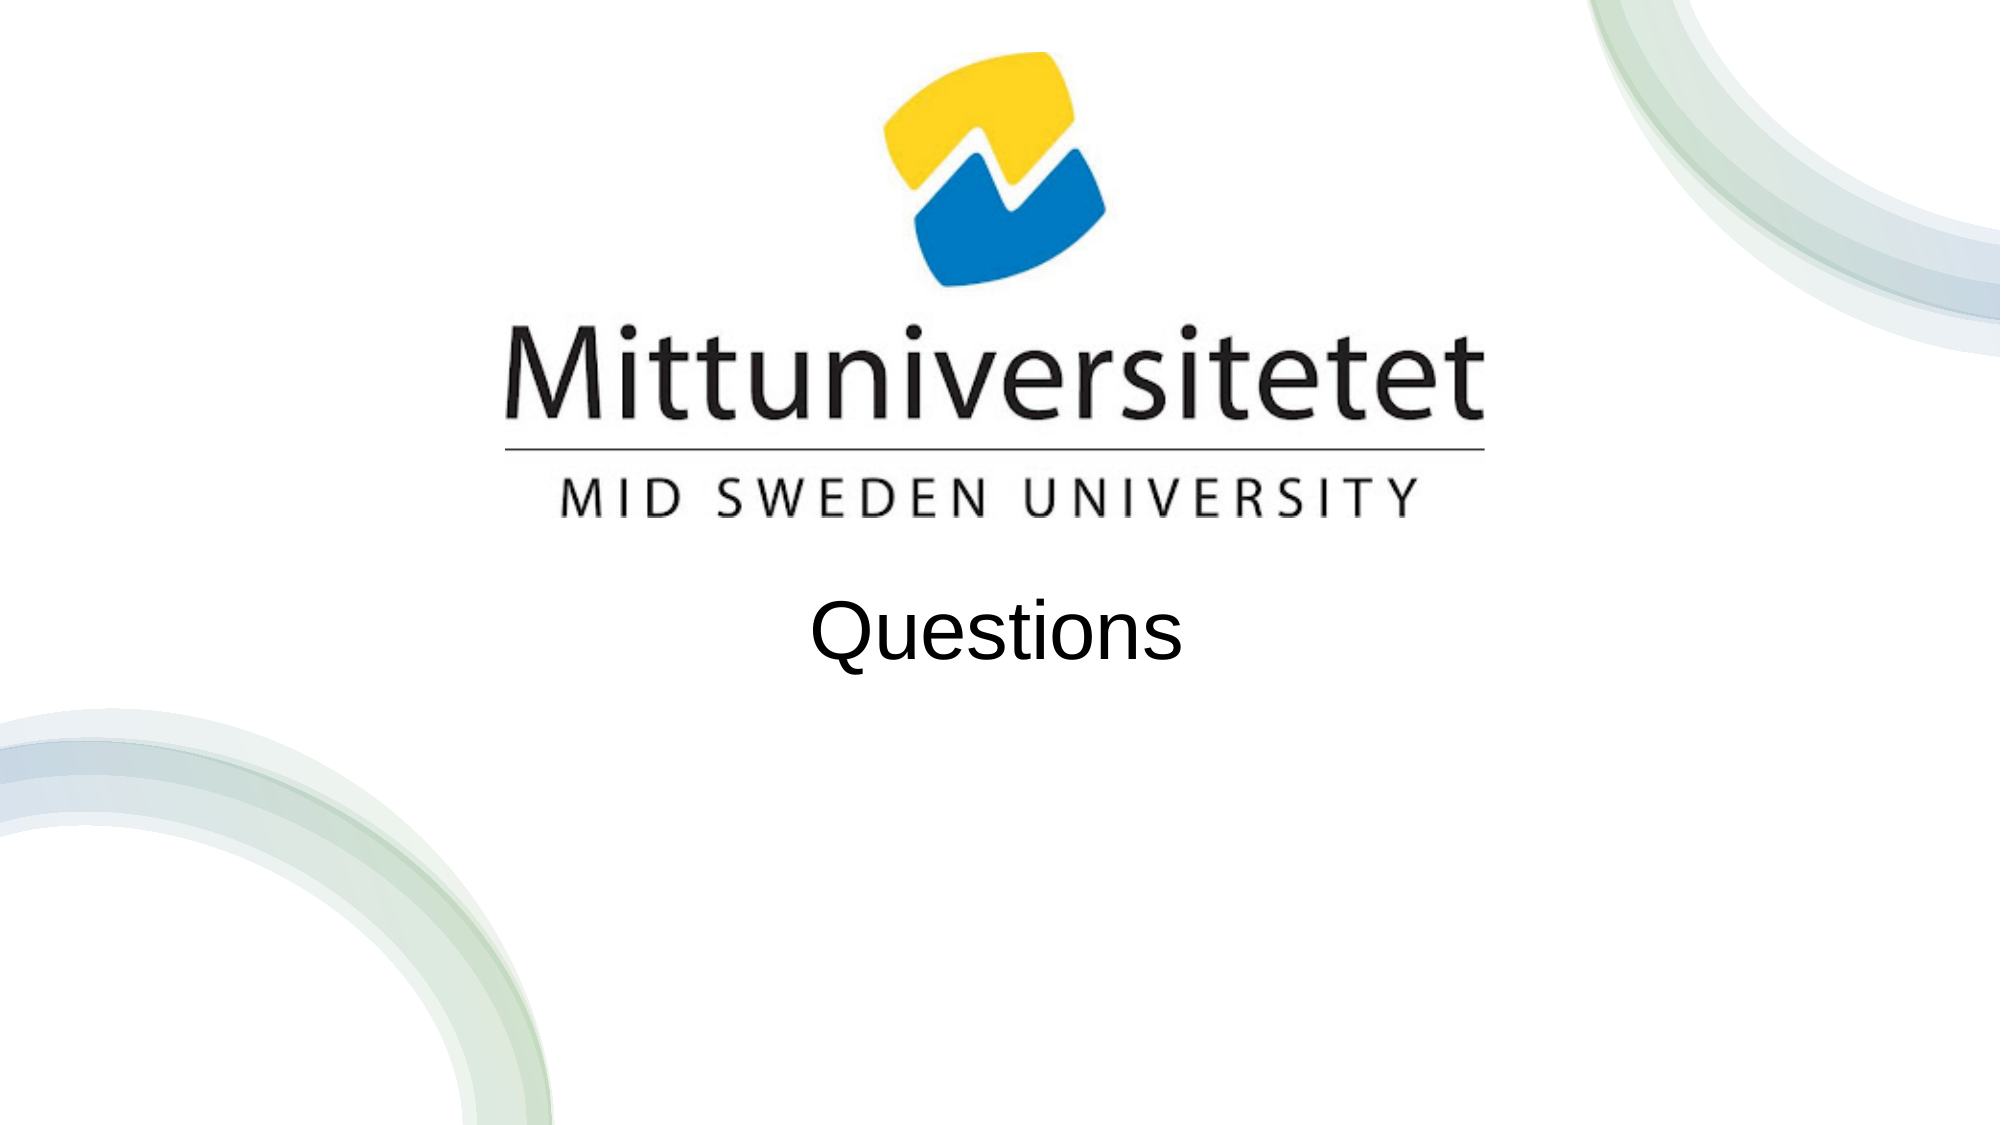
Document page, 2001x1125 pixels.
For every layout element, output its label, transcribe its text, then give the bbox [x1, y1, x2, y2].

picture [505, 52, 1485, 518]
text_box [0, 0, 2000, 1125]
title Questions [124, 557, 1870, 685]
